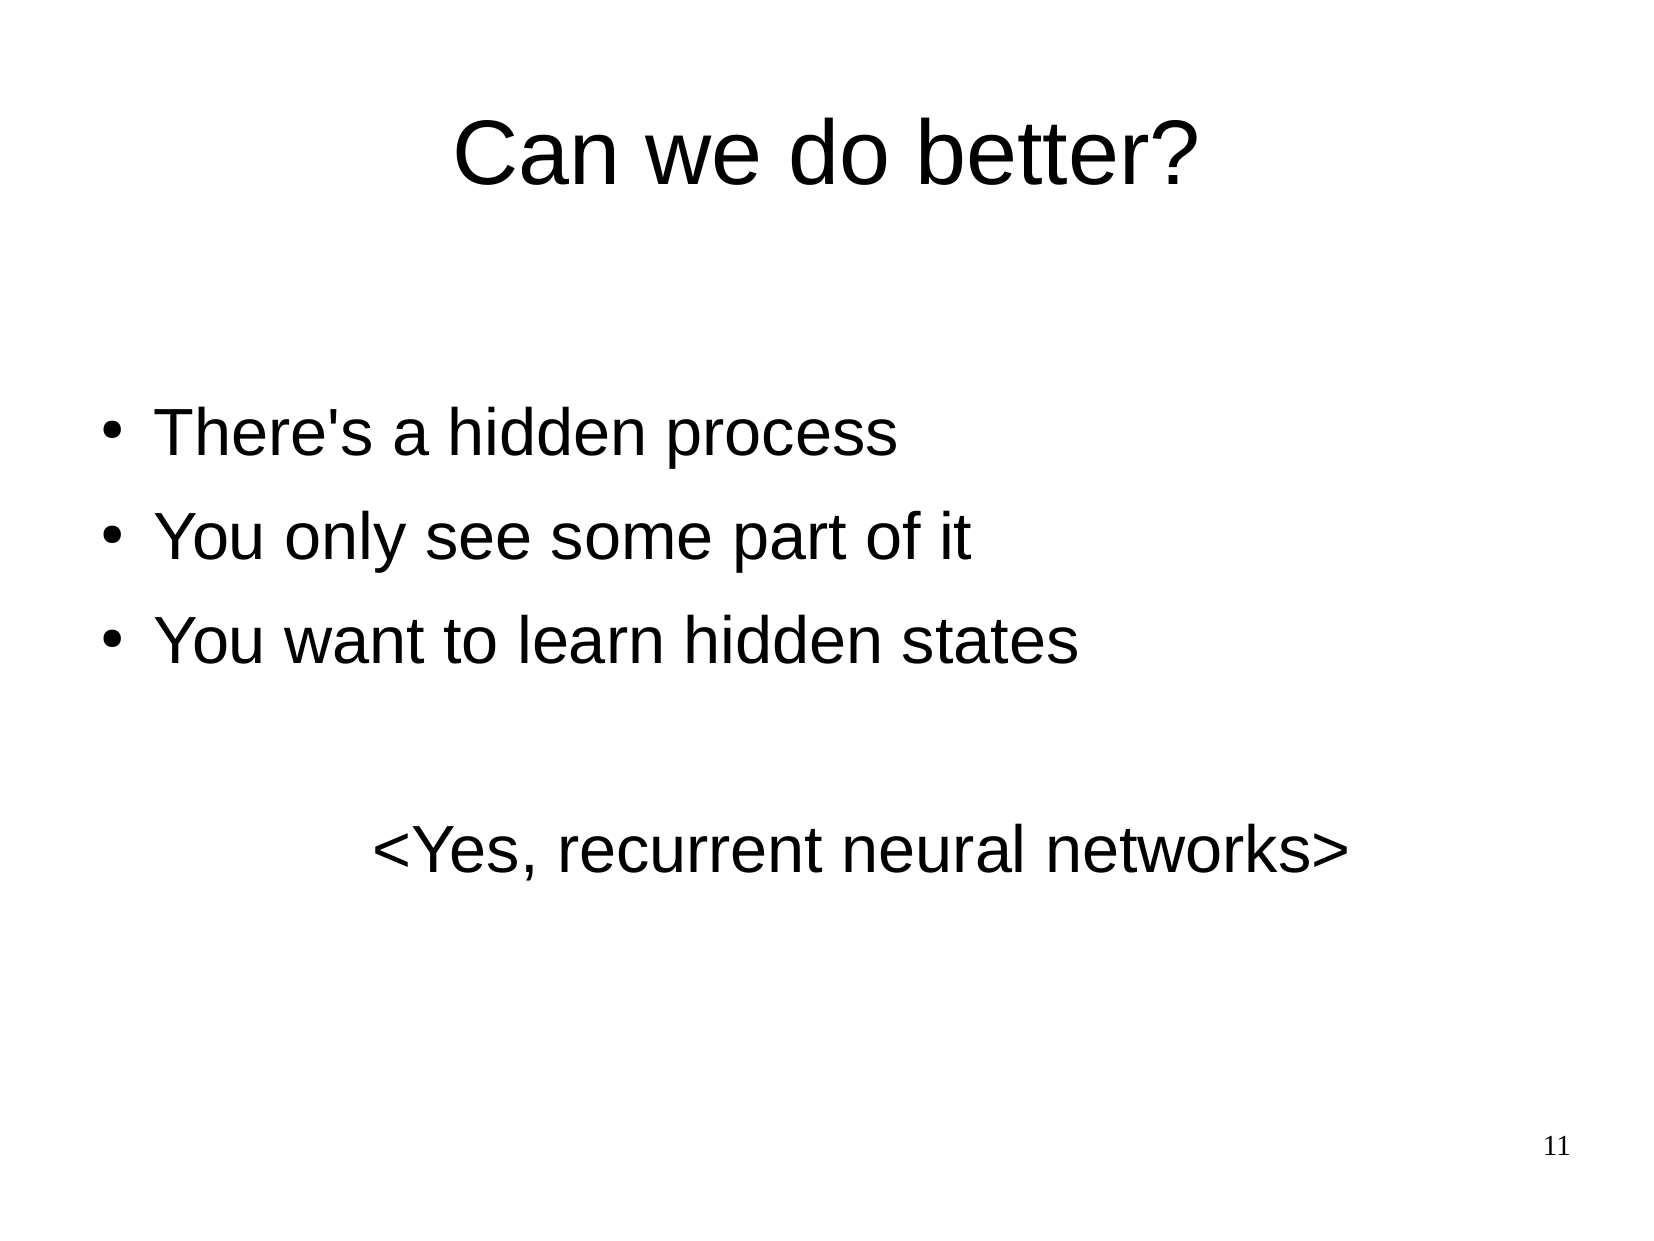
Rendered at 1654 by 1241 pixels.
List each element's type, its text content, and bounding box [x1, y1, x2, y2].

list There's a hidden process You only see some part of it You want to learn hidden states <Yes, recurrent neural networks> [82, 290, 1571, 1010]
title Can we do better? [82, 49, 1571, 257]
